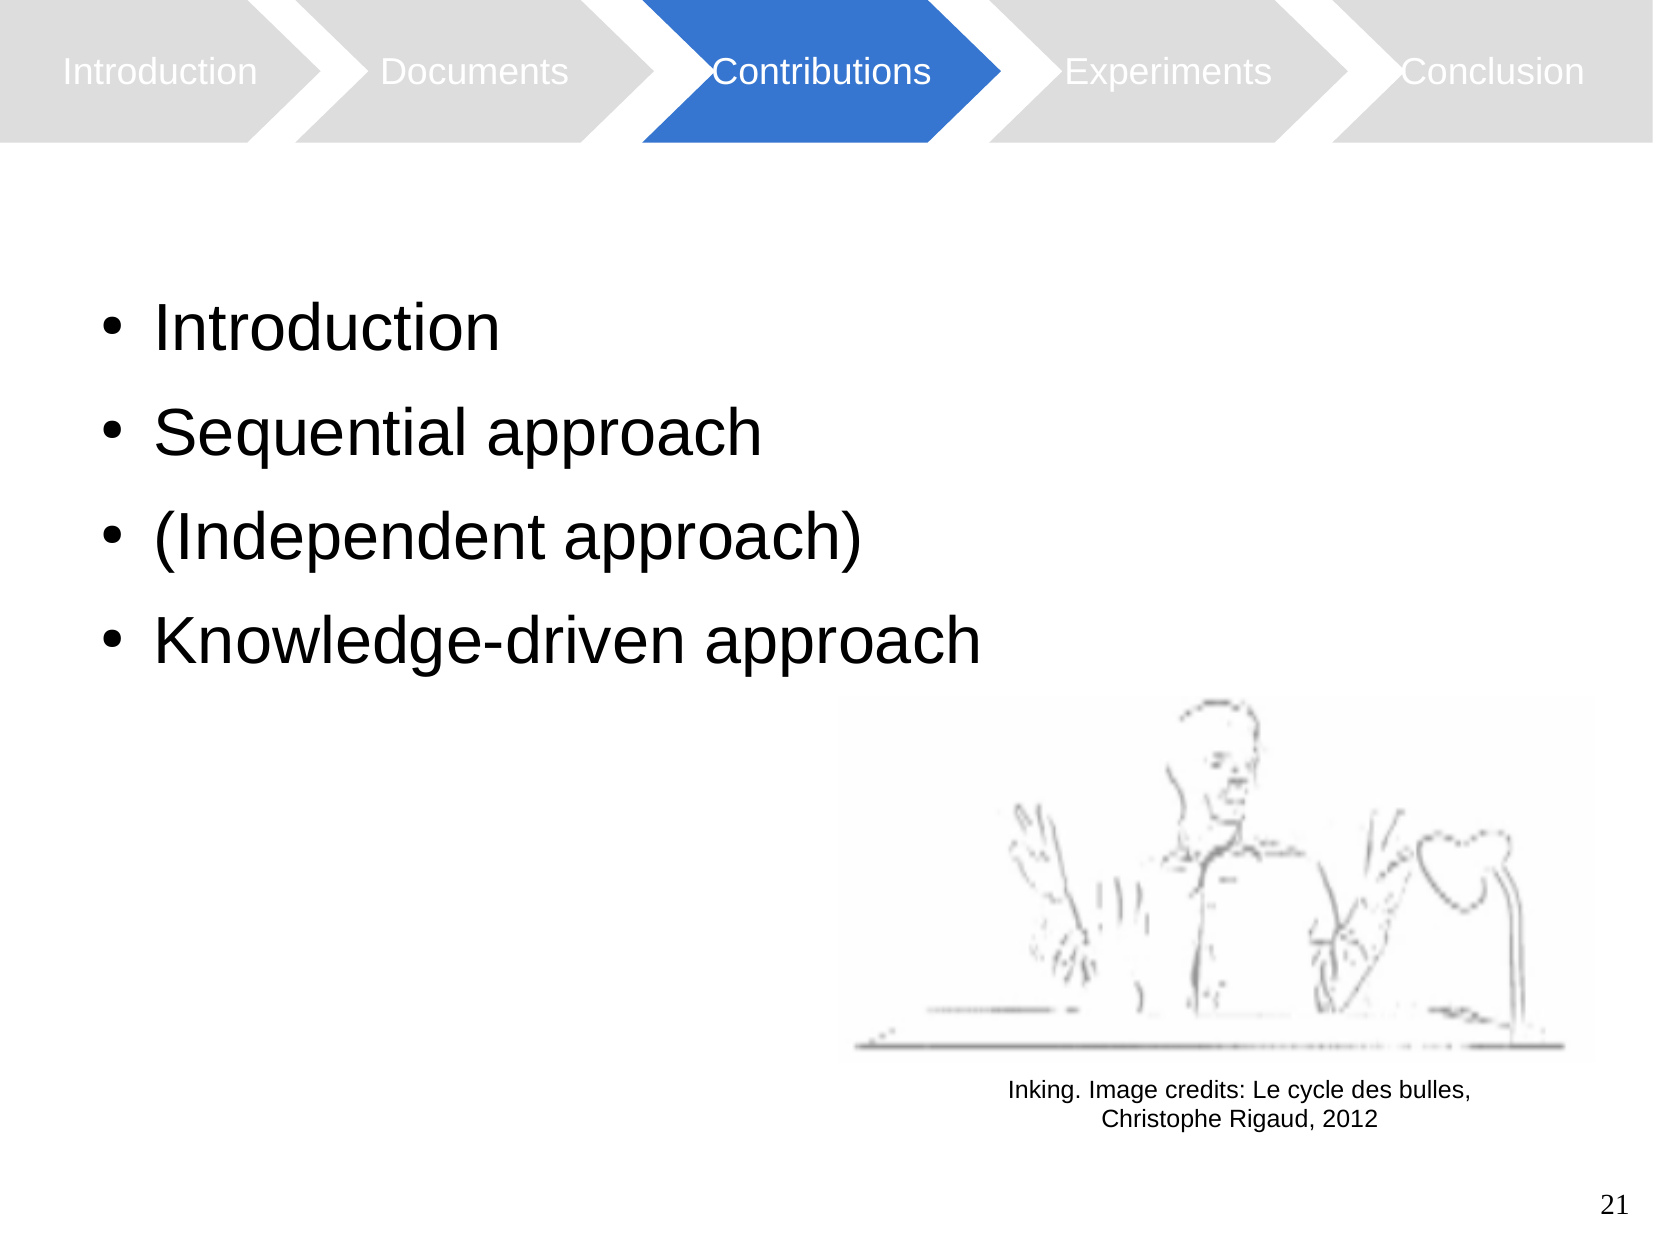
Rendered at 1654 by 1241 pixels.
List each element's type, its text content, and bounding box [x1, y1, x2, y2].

text_box Documents [295, 0, 654, 143]
text_box Experiments [989, 0, 1348, 143]
list Introduction Sequential approach (Independent approach) Knowledge-driven approach [82, 290, 1217, 1010]
text_box Introduction [0, 0, 321, 143]
text_box Conclusion [1332, 0, 1653, 143]
text_box Contributions [642, 0, 1001, 143]
text_box Inking. Image credits: Le cycle des bulles, Christophe Rigaud, 2012 [962, 1068, 1518, 1140]
picture [838, 696, 1595, 1063]
